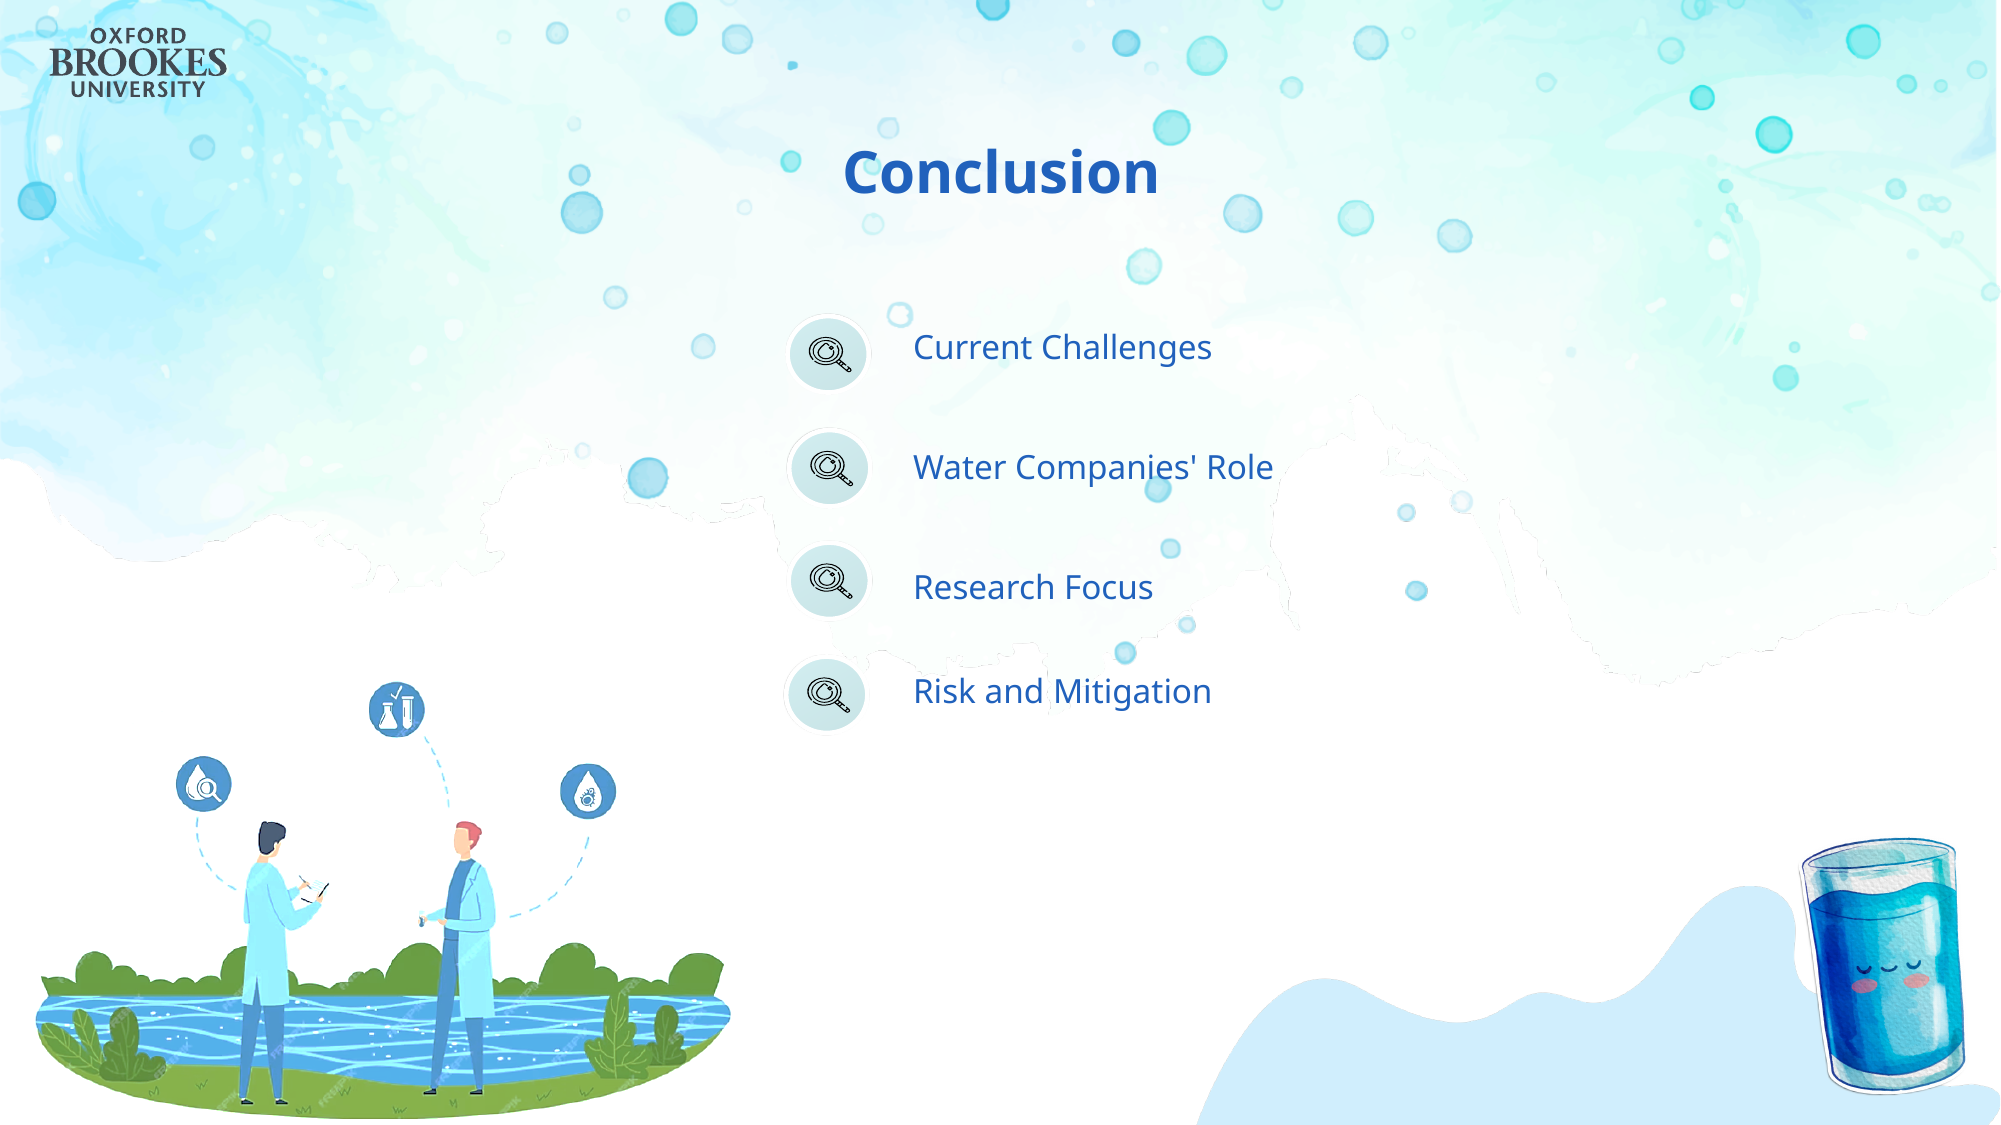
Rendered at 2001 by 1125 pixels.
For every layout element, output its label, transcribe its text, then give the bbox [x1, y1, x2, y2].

picture [1162, 828, 2000, 1125]
text_box [788, 542, 870, 620]
text_box Conclusion [522, 127, 1481, 214]
text_box [787, 316, 869, 393]
text_box Current Challenges Water Companies' Role Research Focus Risk and Mitigation [898, 318, 1397, 723]
picture [49, 26, 228, 98]
text_box [789, 430, 871, 507]
text_box [786, 656, 868, 733]
picture [19, 594, 736, 1120]
